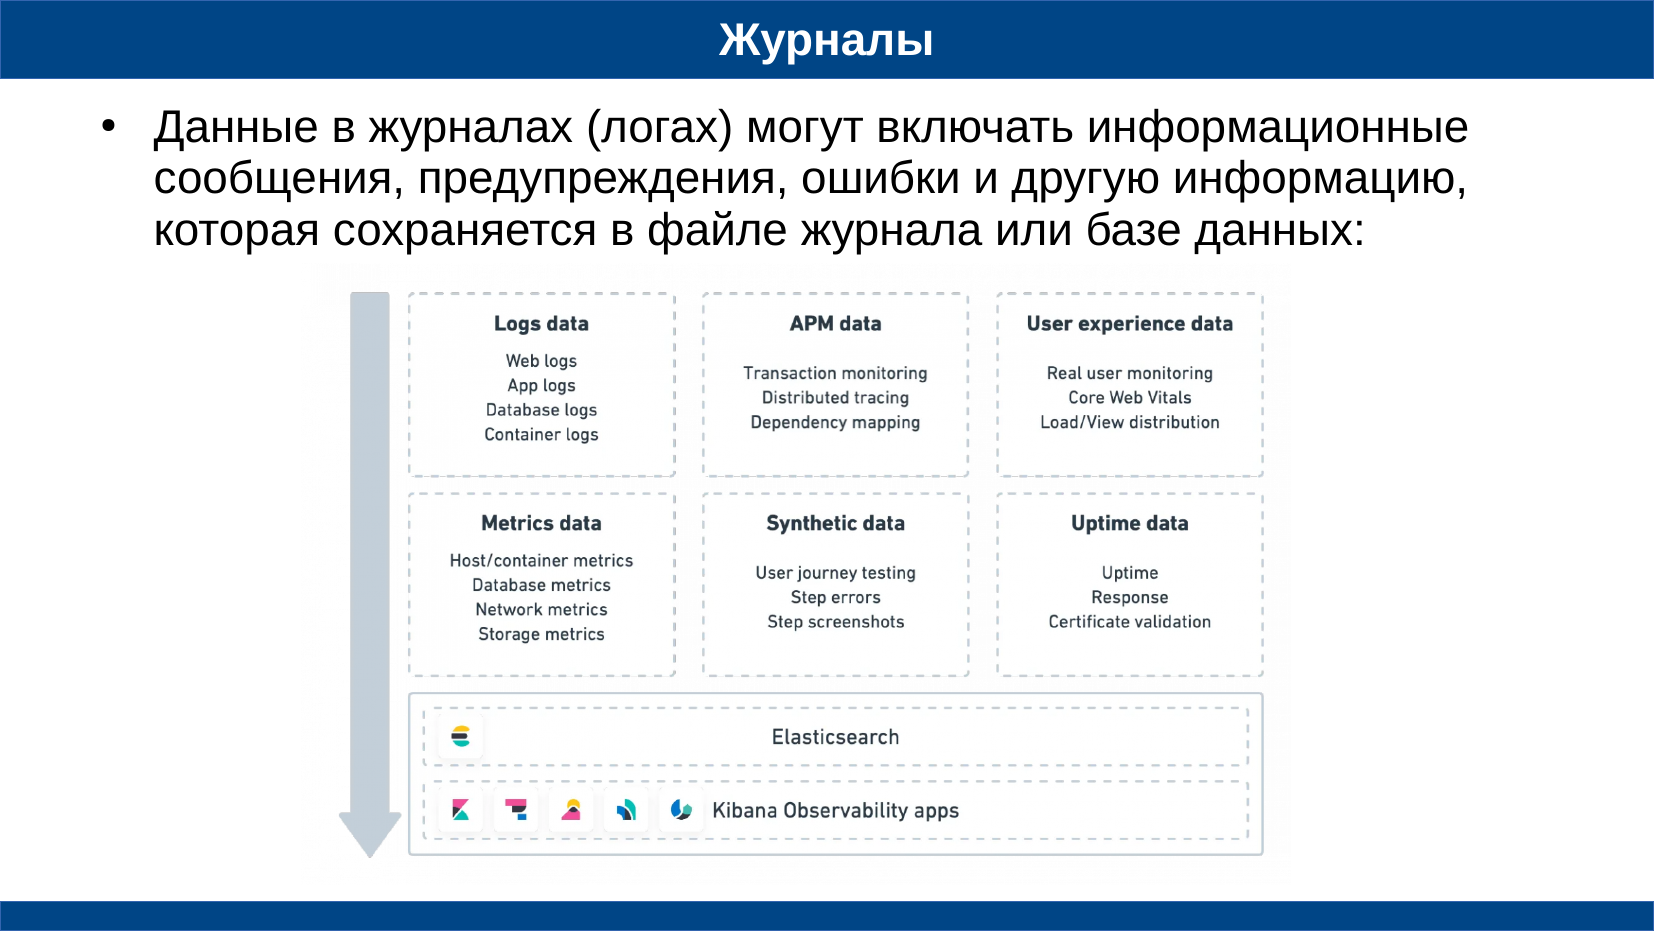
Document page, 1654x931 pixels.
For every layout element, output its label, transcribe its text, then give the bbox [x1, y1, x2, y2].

picture [301, 263, 1291, 886]
title Журналы [0, 0, 1654, 79]
list Данные в журналах (логах) могут включать информационные сообщения, предупреждения, ошибки и другую информацию, которая сохраняется в файле журнала или базе данных: [82, 101, 1571, 359]
